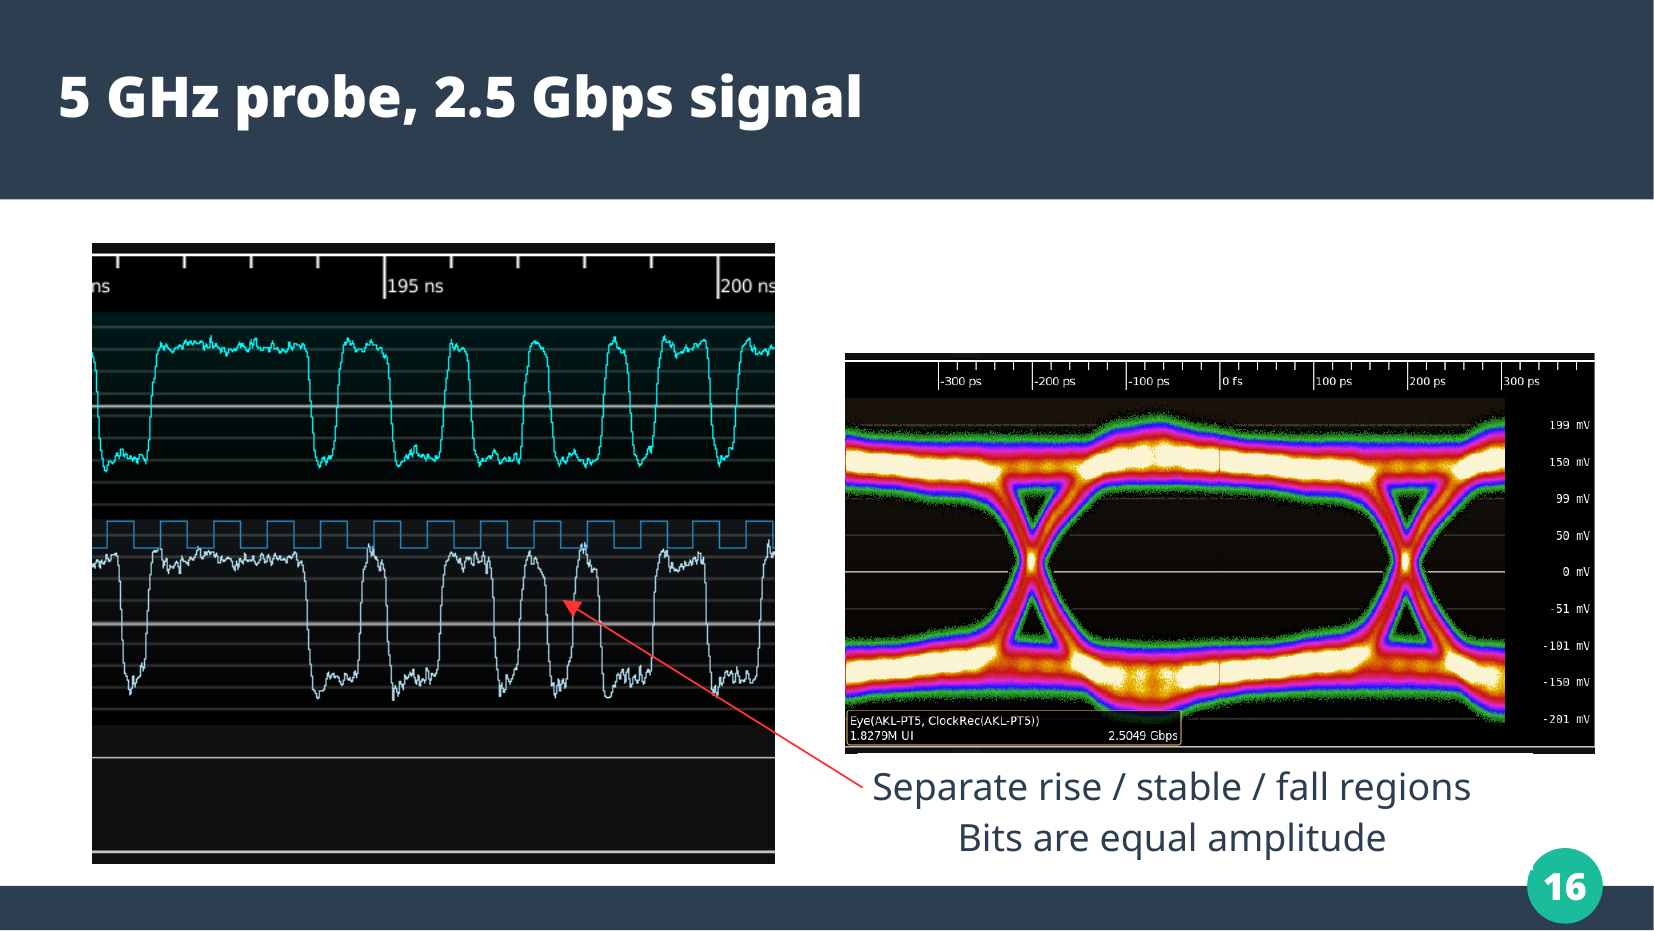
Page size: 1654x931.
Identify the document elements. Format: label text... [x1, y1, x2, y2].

text_box Separate rise / stable / fall regions Bits are equal amplitude [857, 760, 1534, 863]
title 5 GHz probe, 2.5 Gbps signal [59, 37, 1595, 155]
picture [92, 243, 775, 864]
picture [845, 353, 1595, 754]
